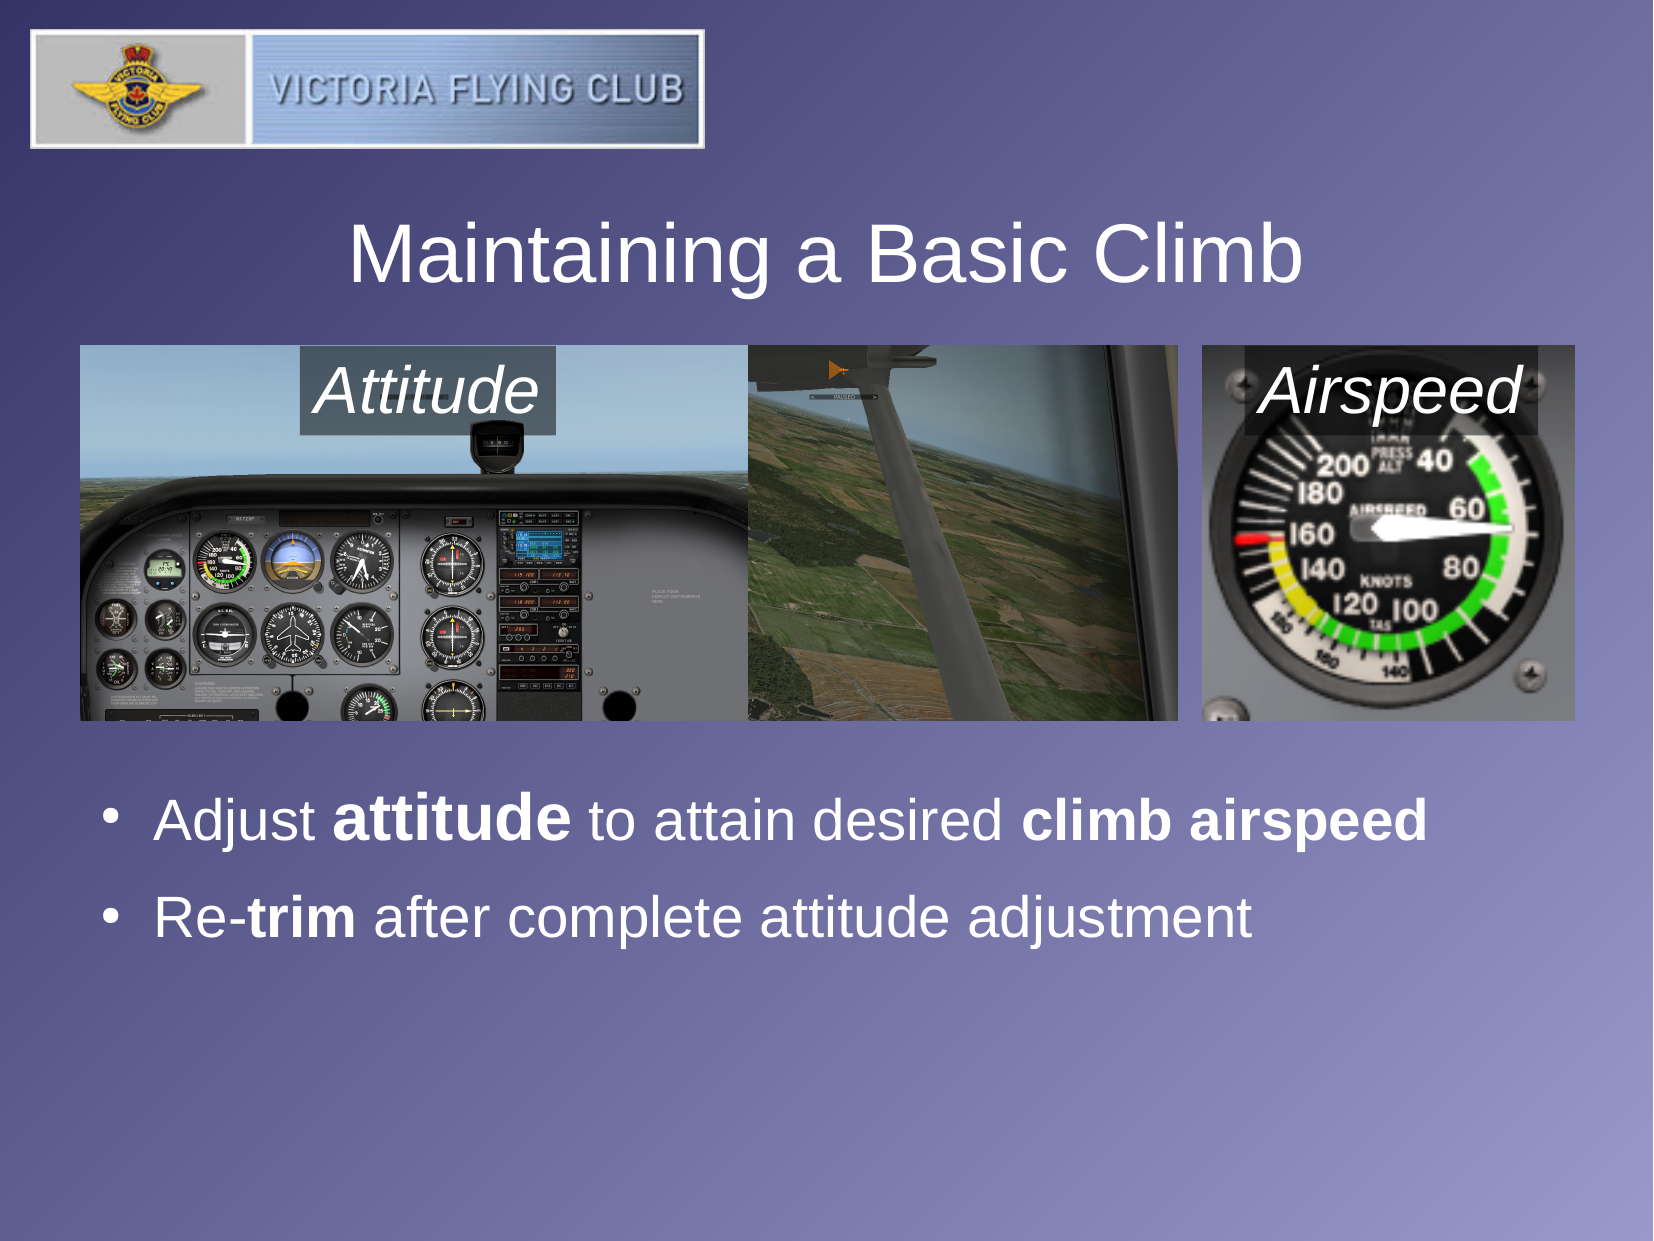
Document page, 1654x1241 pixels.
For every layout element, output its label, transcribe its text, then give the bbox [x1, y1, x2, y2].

picture [1202, 345, 1575, 721]
title Maintaining a Basic Climb [82, 150, 1571, 358]
picture [80, 345, 1178, 721]
list Adjust attitude to attain desired climb airspeed Re-trim after complete attitude adjustment [82, 780, 1571, 1201]
text_box Attitude [299, 345, 556, 436]
text_box Airspeed [1244, 345, 1539, 436]
picture [30, 29, 705, 149]
